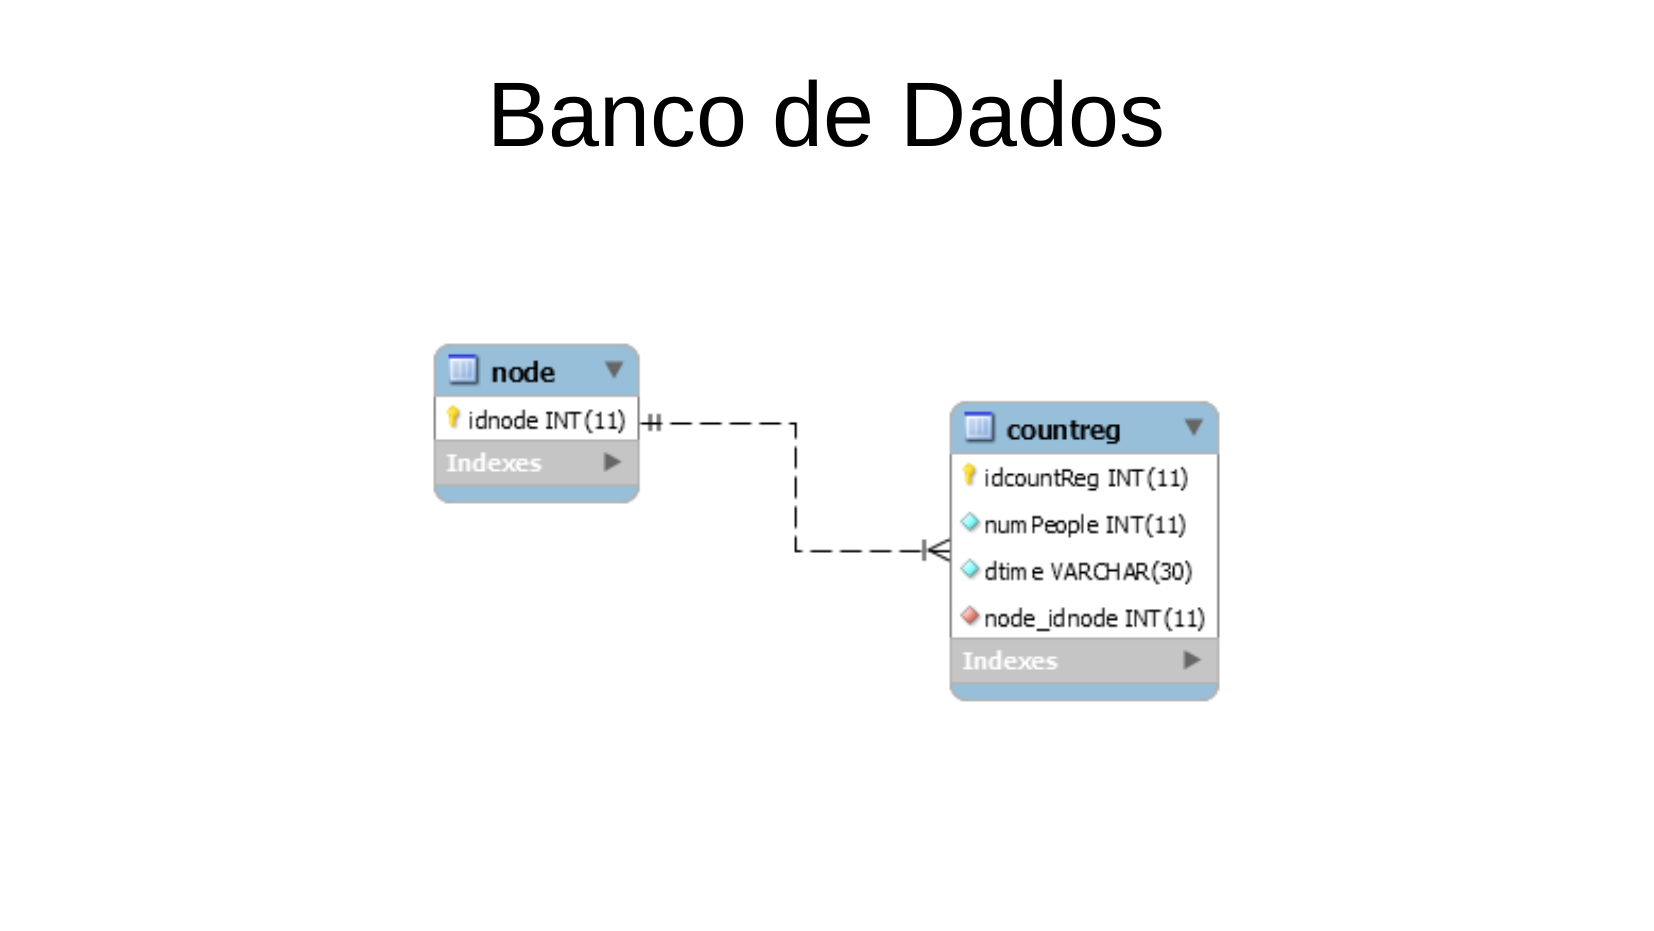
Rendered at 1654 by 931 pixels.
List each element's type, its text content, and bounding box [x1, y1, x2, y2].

title Banco de Dados [82, 37, 1571, 193]
picture [413, 323, 1239, 721]
